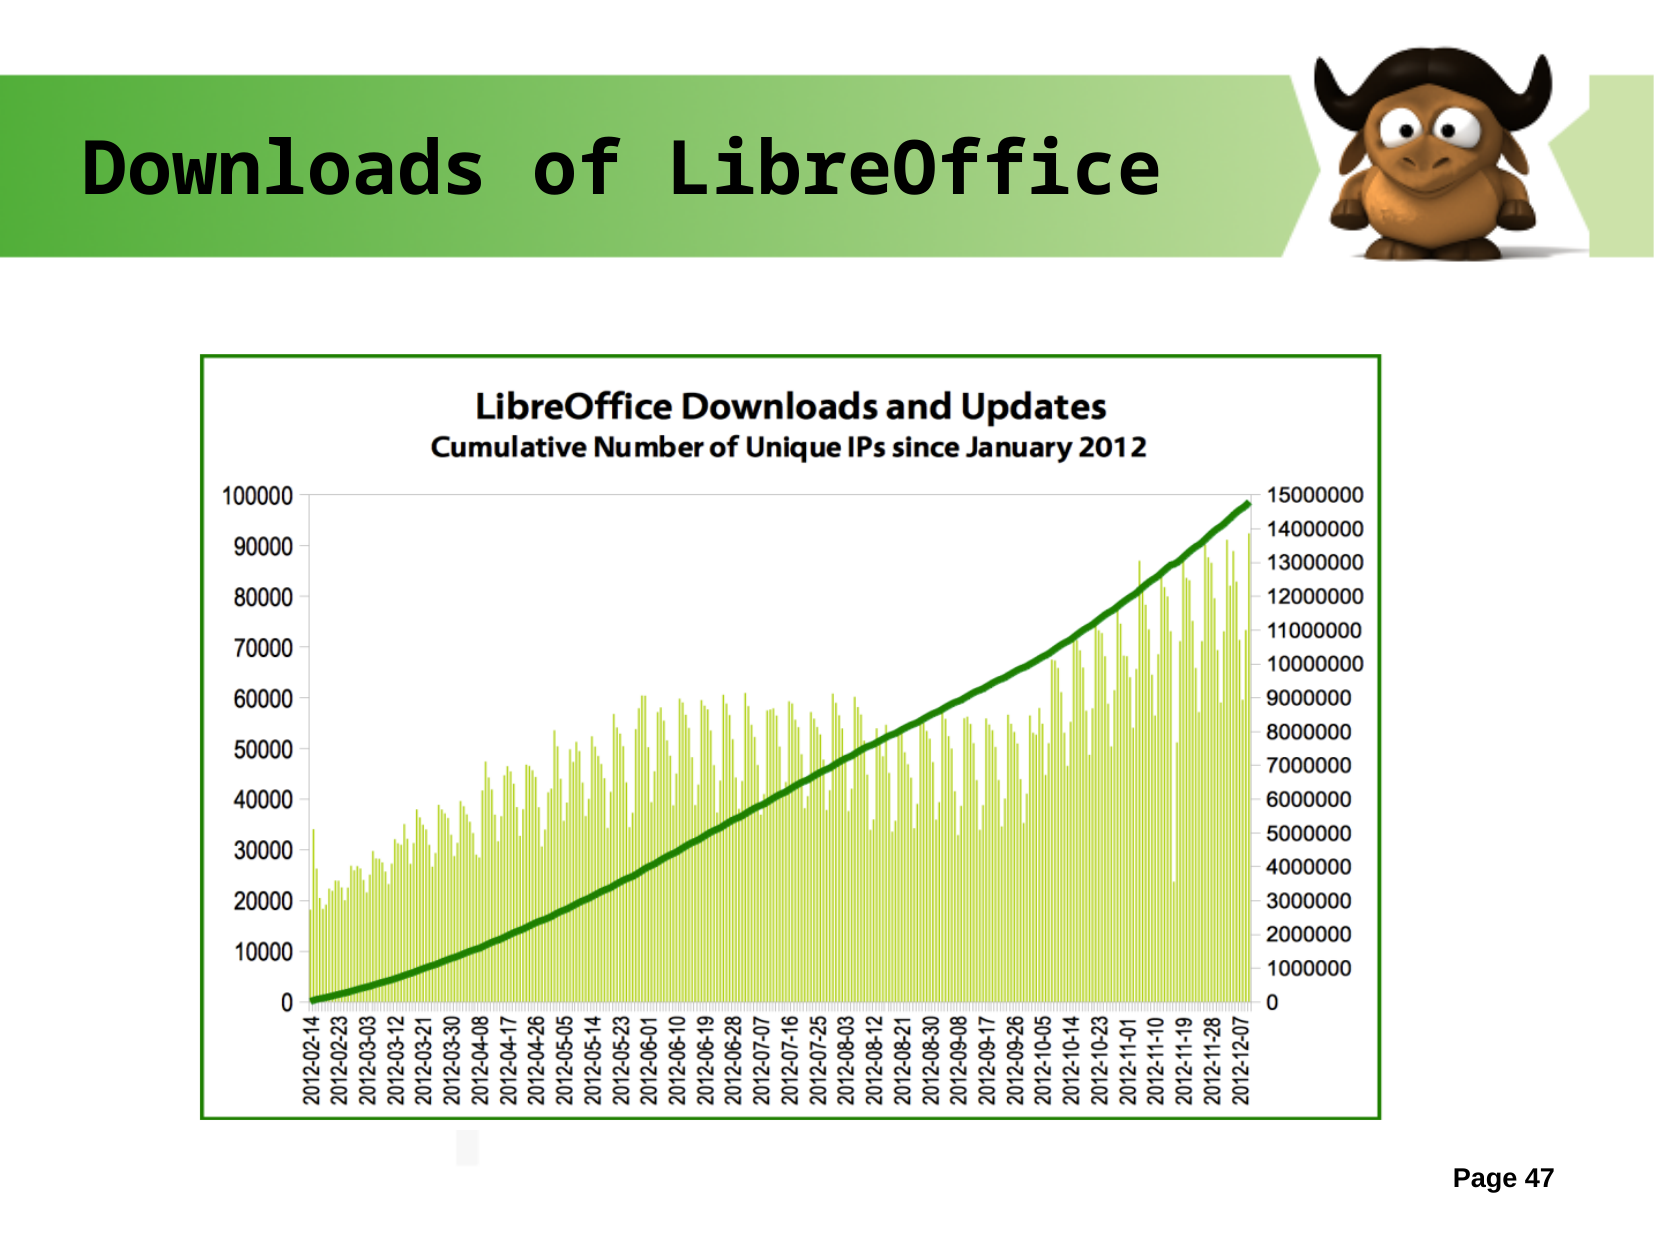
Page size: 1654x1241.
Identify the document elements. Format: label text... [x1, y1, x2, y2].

picture [0, 0, 1654, 1241]
title Downloads of LibreOffice [82, 61, 1571, 269]
